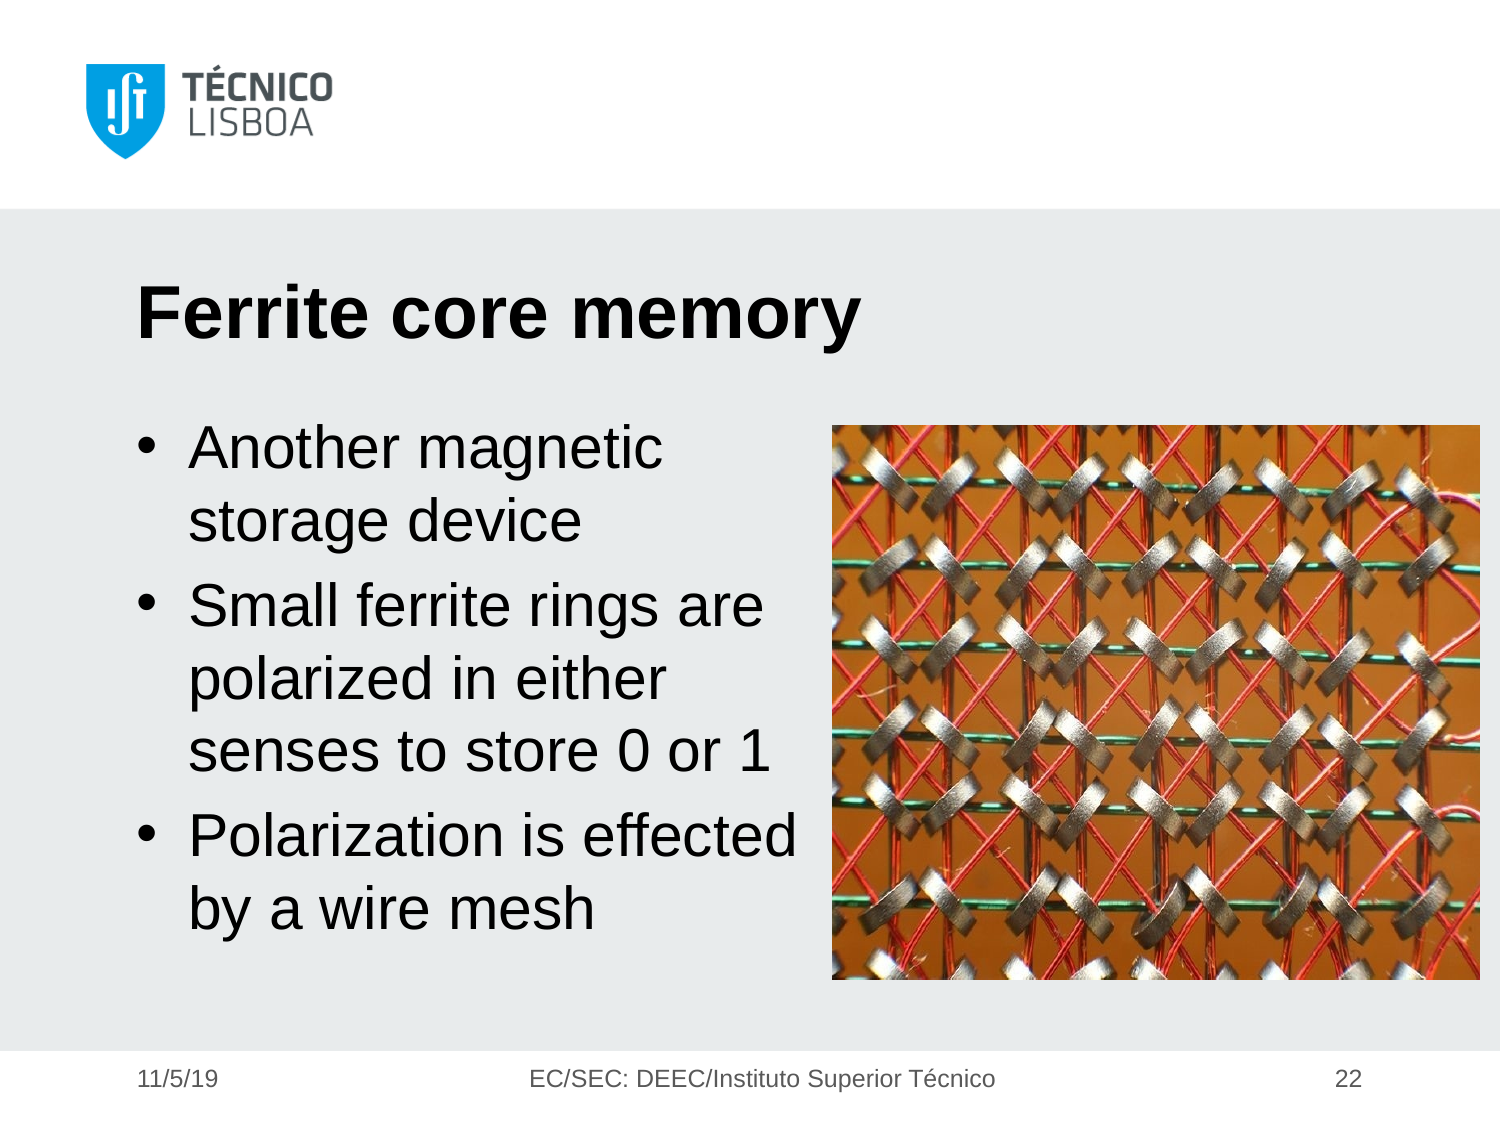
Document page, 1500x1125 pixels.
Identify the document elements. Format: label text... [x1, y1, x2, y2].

list Another magnetic storage device Small ferrite rings are polarized in either senses to store 0 or 1 Polarization is effected by a wire mesh [121, 400, 833, 1005]
picture [0, 0, 1500, 1125]
slide_number <number> [1077, 1052, 1378, 1103]
slide_number 11/5/19 [121, 1052, 425, 1103]
title Ferrite core memory [121, 237, 1378, 381]
footer EC/SEC: DEEC/Instituto Superior Técnico [512, 1052, 1021, 1103]
